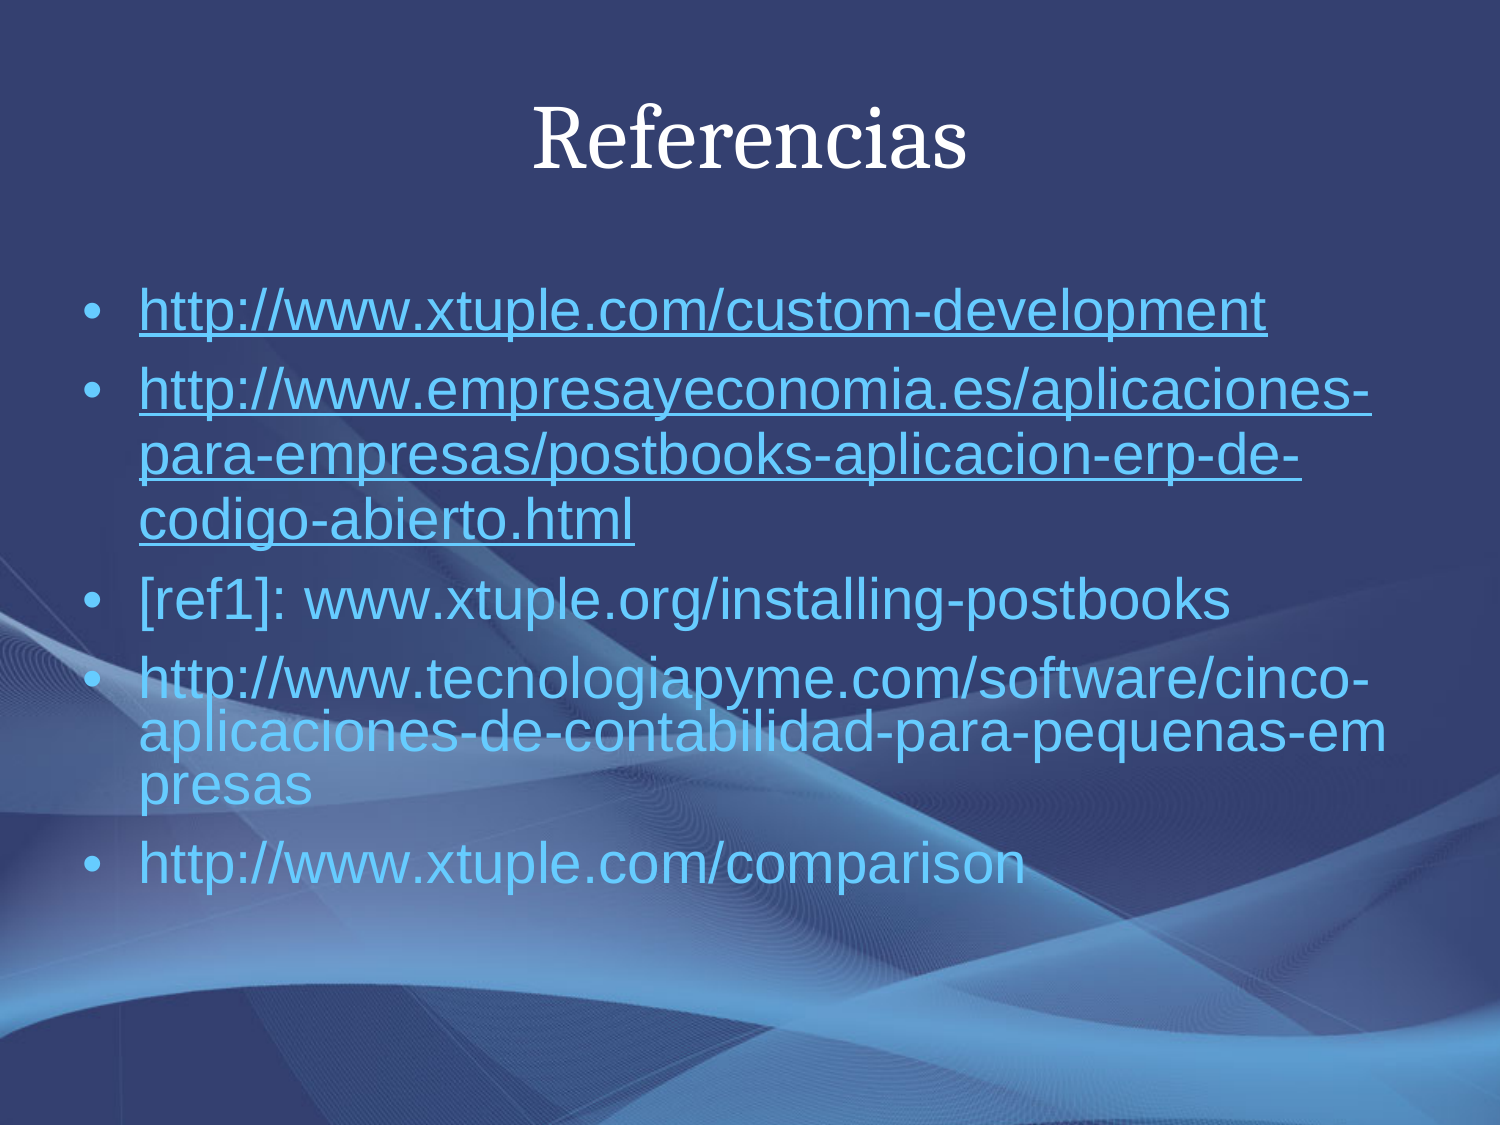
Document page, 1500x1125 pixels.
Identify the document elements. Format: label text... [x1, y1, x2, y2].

title Referencias [75, 45, 1426, 233]
picture [0, 0, 1500, 1125]
list http://www.xtuple.com/custom-development http://www.empresayeconomia.es/aplicaciones-para-empresas/postbooks-aplicacion-erp-de-codigo-abierto.html [ref1]: www.xtuple.org/installing-postbooks http://www.tecnologiapyme.com/software/cinco-aplicaciones-de-contabilidad-para-pequenas-empresas http://www.xtuple.com/comparison [67, 269, 1418, 1125]
